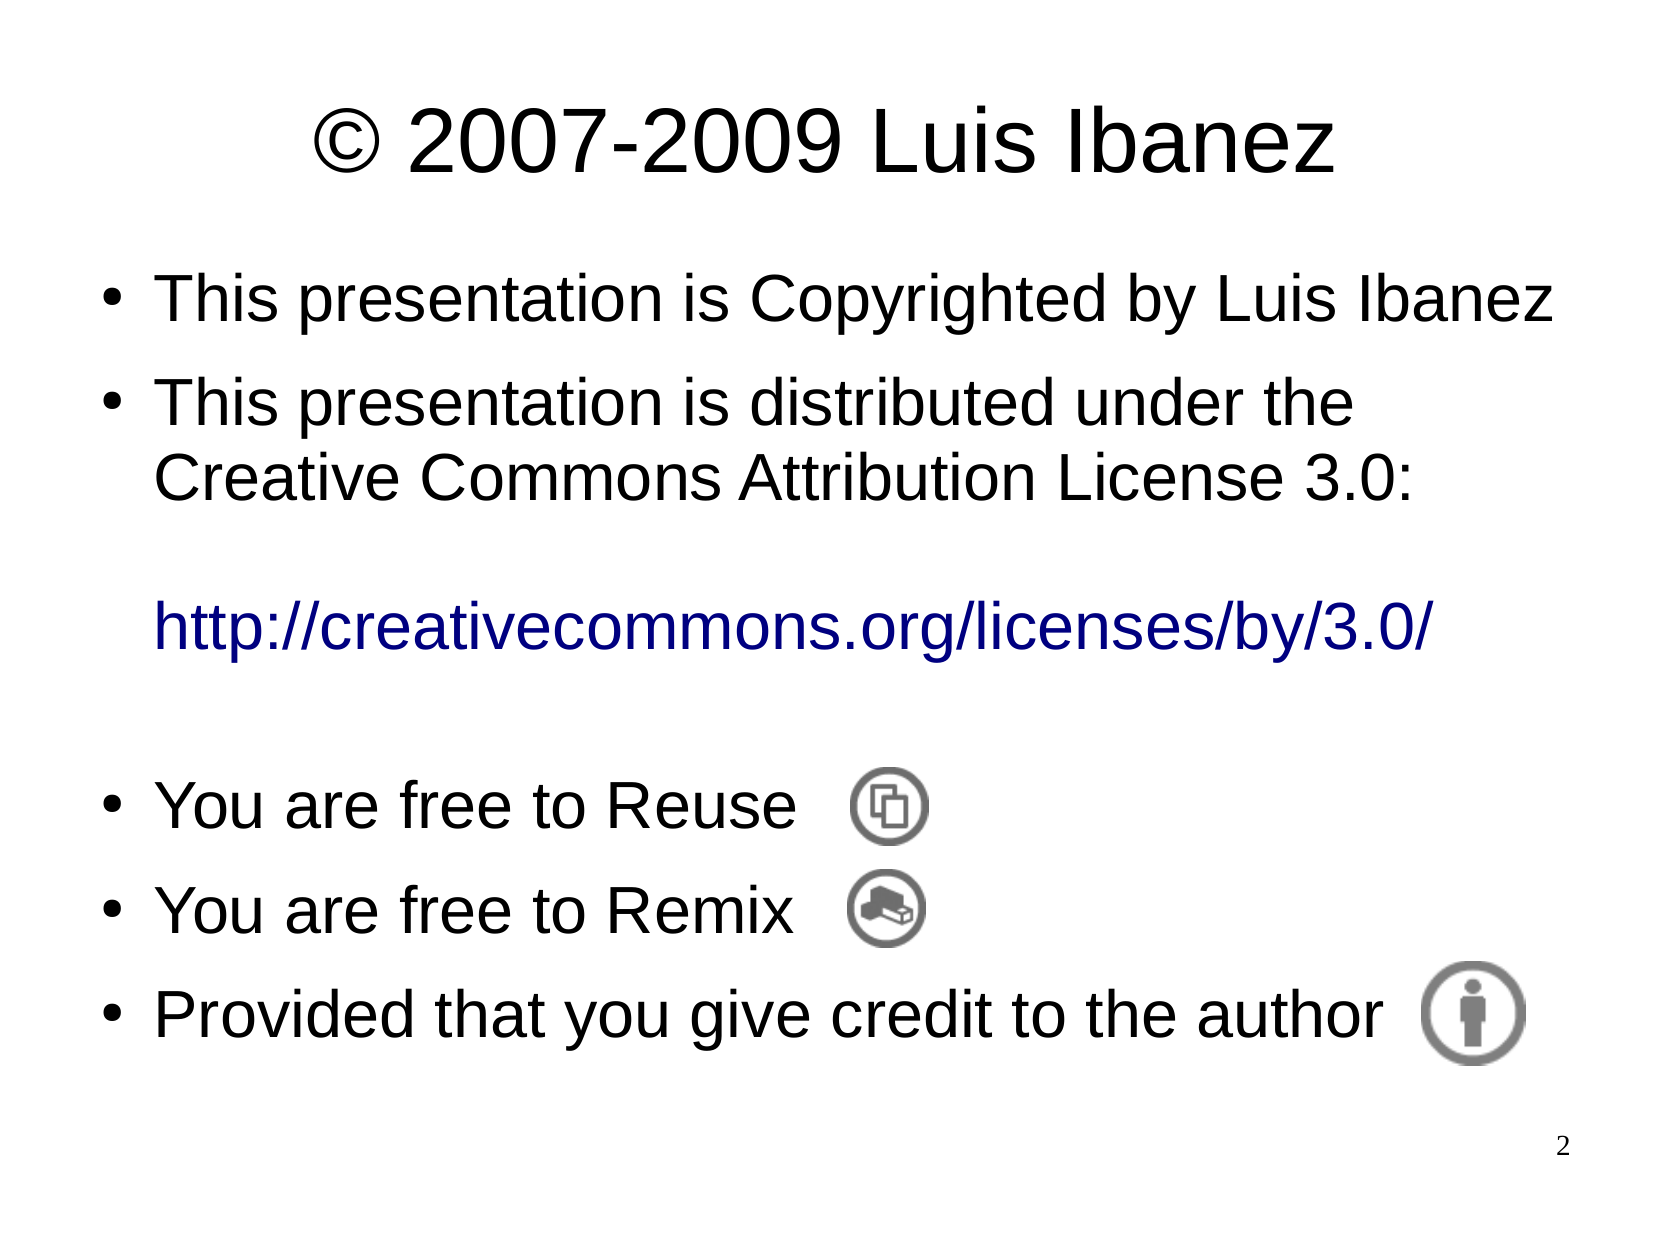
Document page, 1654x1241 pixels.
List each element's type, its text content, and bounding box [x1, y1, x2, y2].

list This presentation is Copyrighted by Luis Ibanez This presentation is distributed under the Creative Commons Attribution License 3.0: http://creativecommons.org/licenses/by/3.0/ You are free to Reuse You are free to Remix Provided that you give credit to the author [82, 260, 1571, 1052]
title © 2007-2009 Luis Ibanez [82, 37, 1571, 245]
picture [850, 767, 929, 846]
picture [1421, 961, 1526, 1066]
picture [847, 869, 926, 948]
